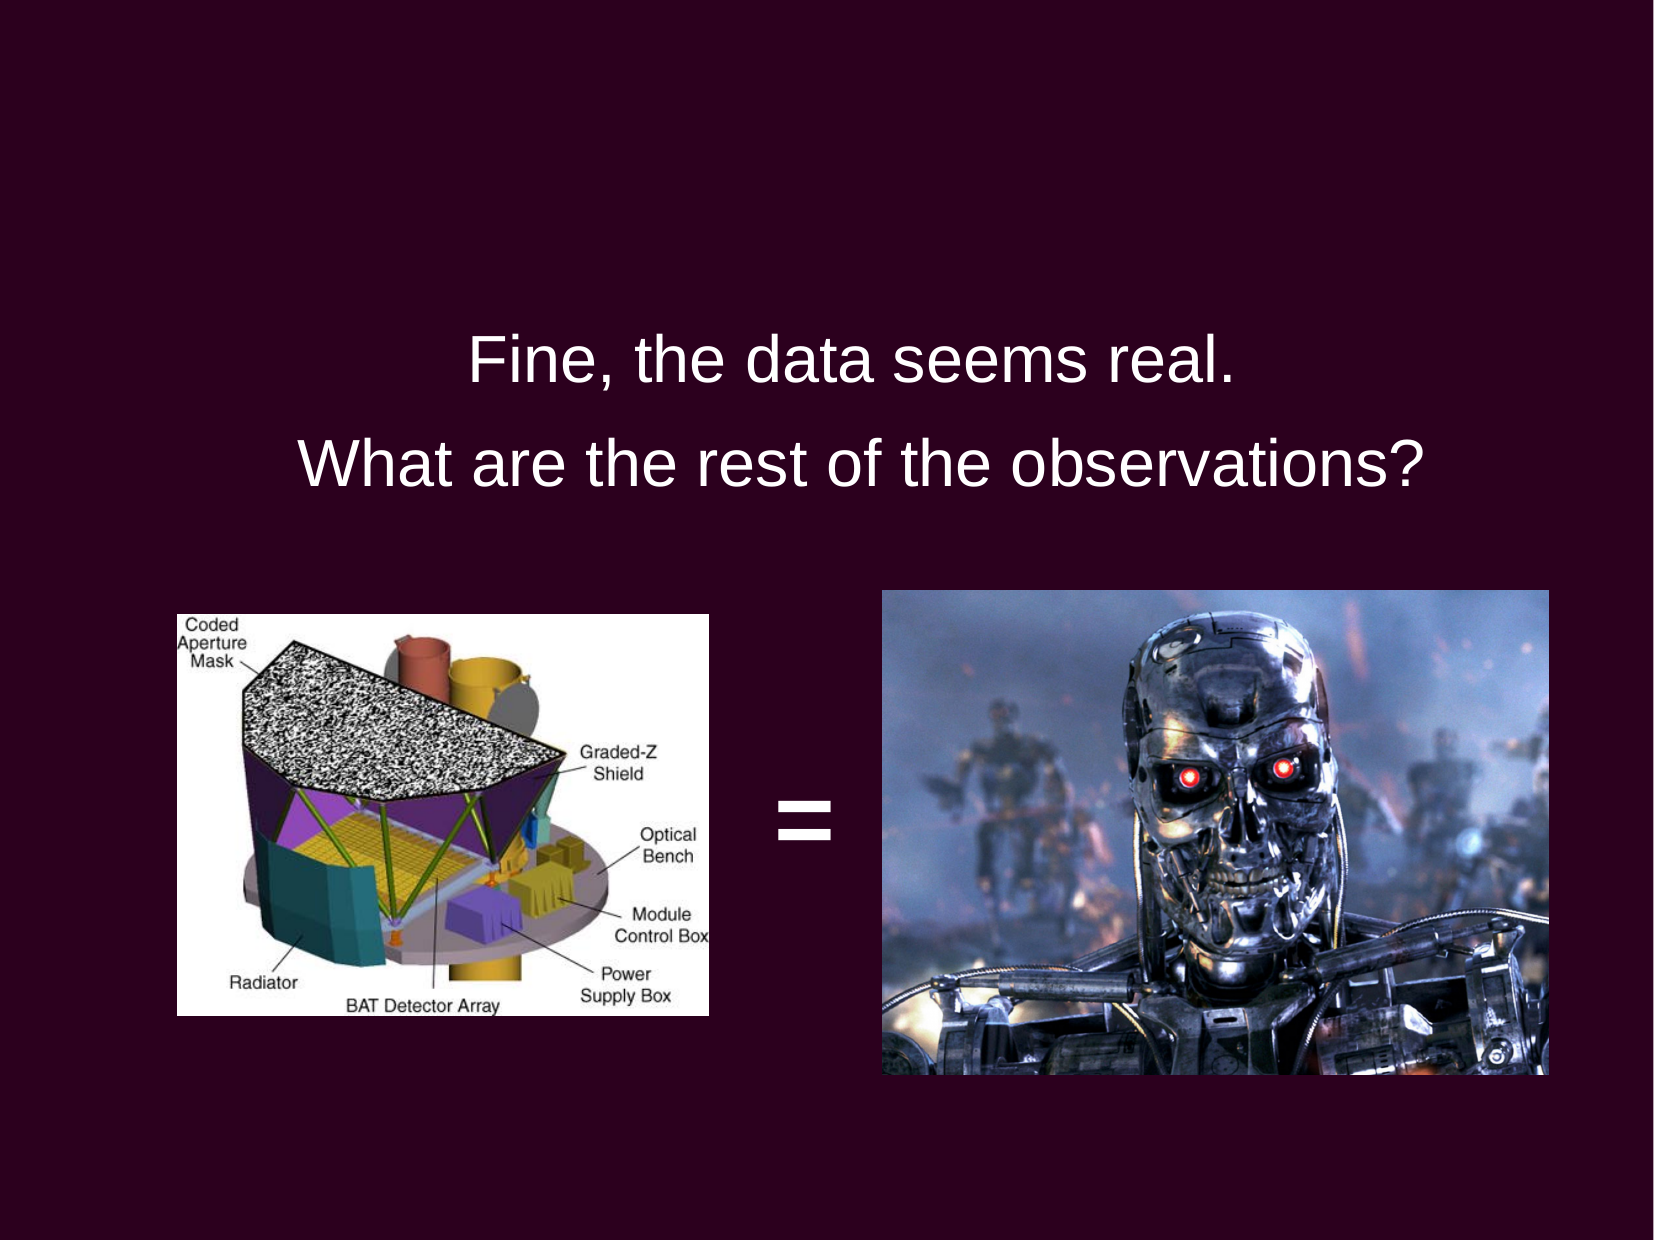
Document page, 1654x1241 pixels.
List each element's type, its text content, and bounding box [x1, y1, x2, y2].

picture [882, 590, 1549, 1075]
list Fine, the data seems real. What are the rest of the observations? [82, 321, 1571, 1042]
text_box = [759, 754, 851, 922]
picture [177, 614, 709, 1016]
